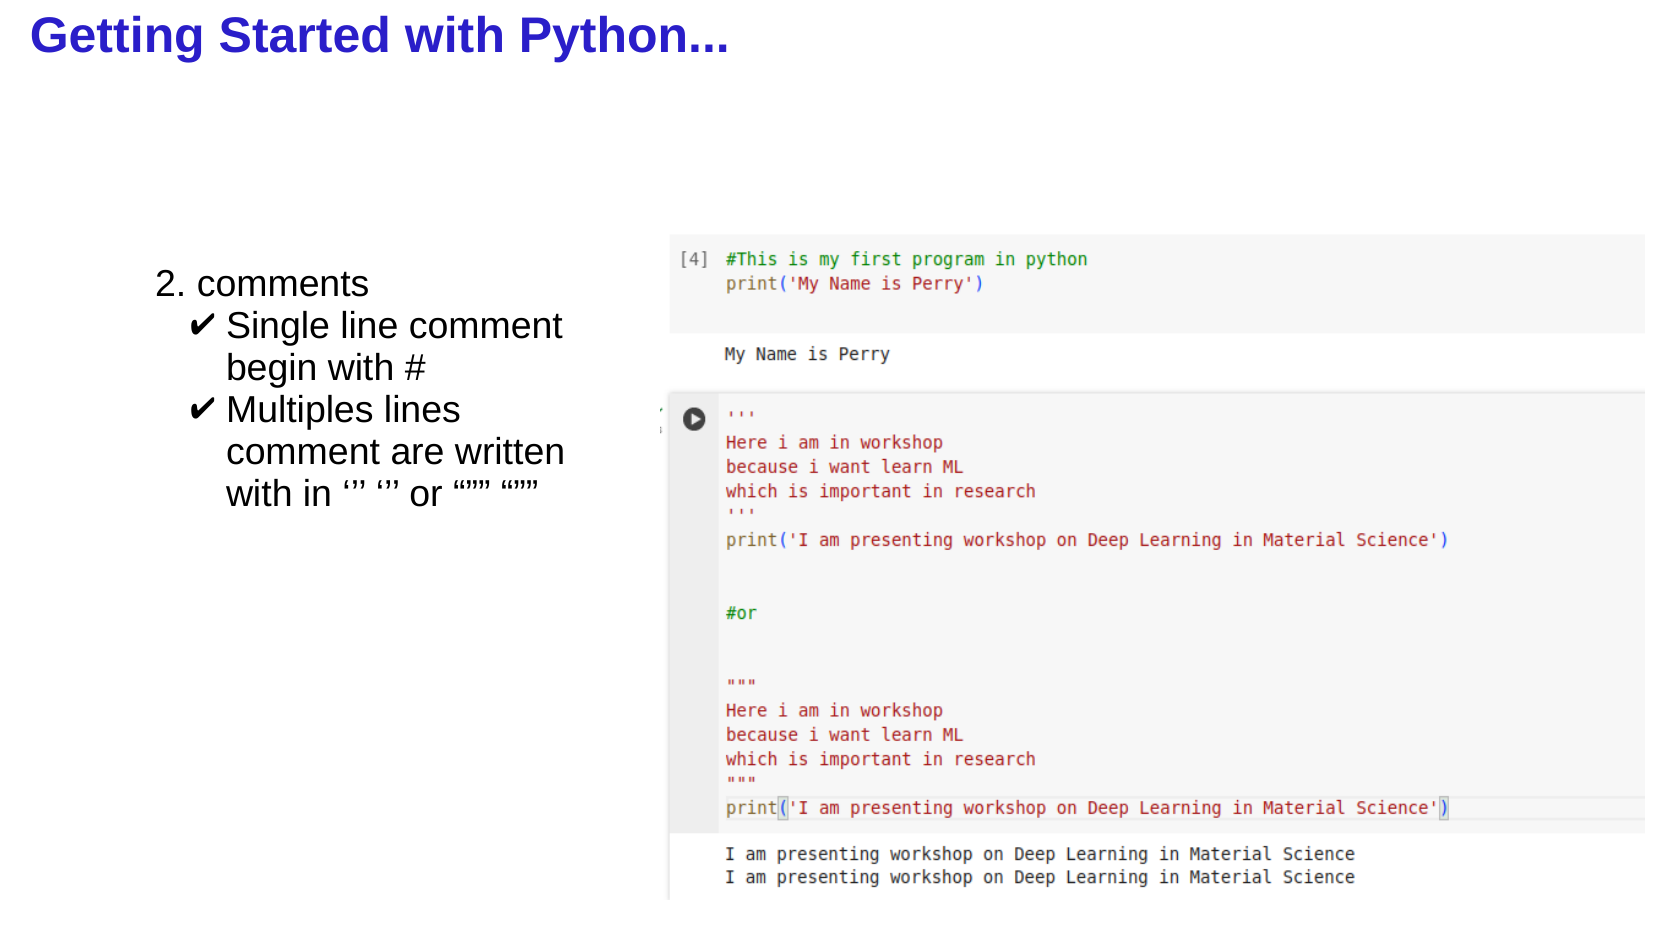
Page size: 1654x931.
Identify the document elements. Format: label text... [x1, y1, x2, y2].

text_box Getting Started with Python... [15, 0, 751, 91]
text_box 2. comments Single line comment begin with # Multiples lines comment are written with in ‘’’ ‘’’ or “”” “”” [105, 255, 631, 522]
picture [660, 209, 1645, 901]
